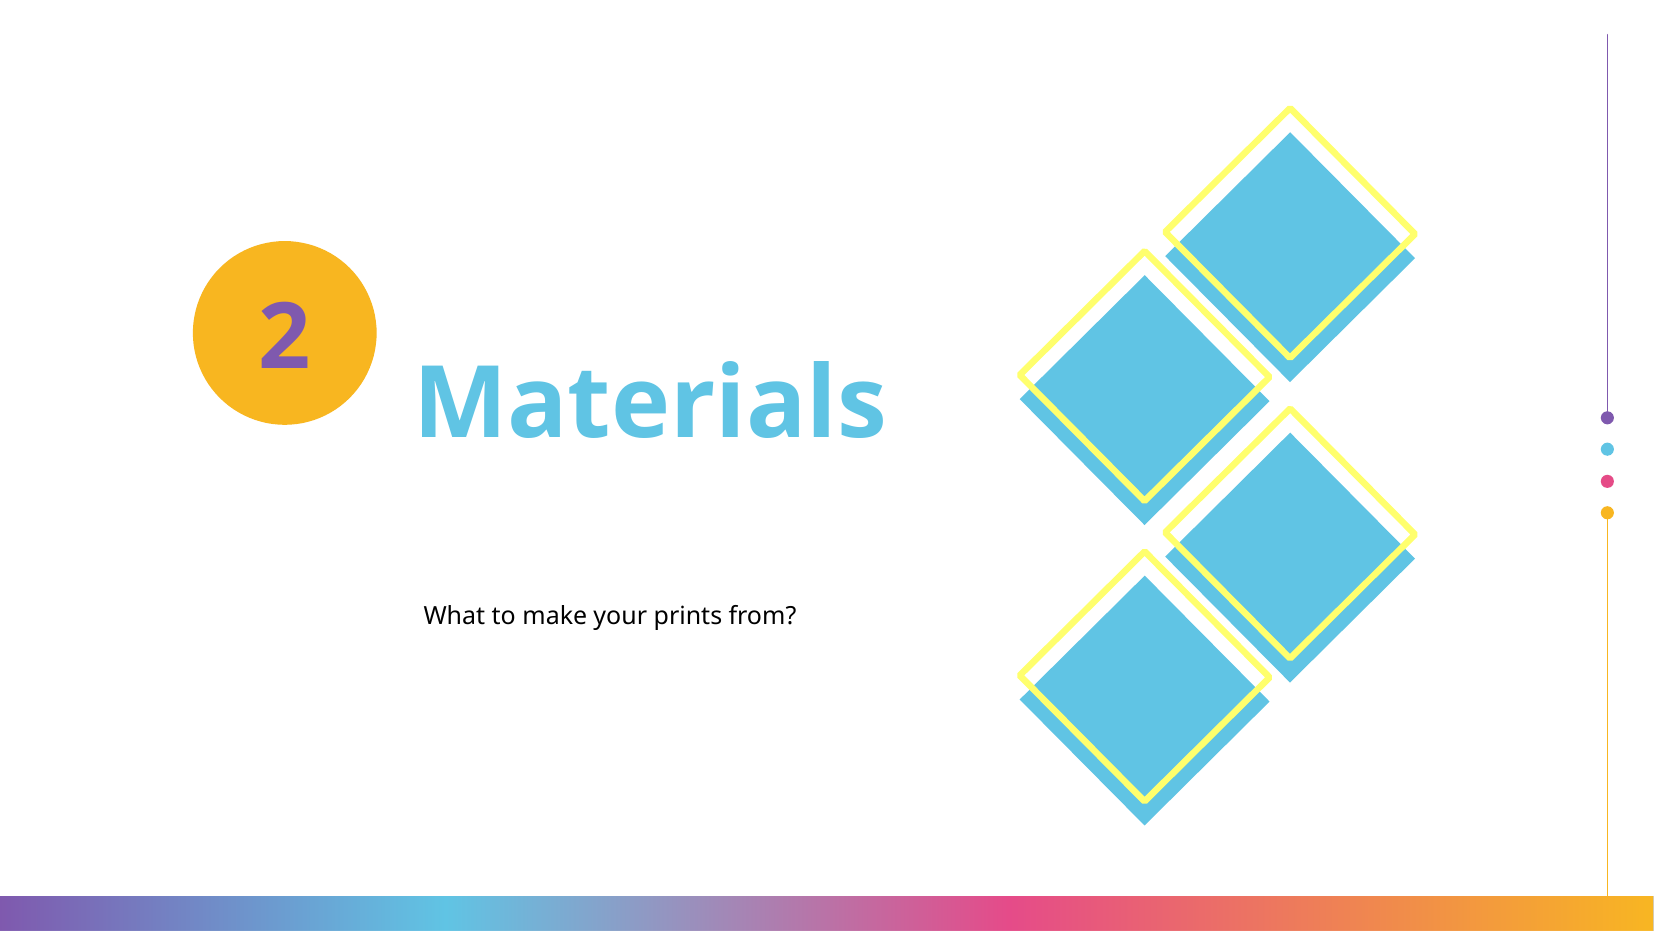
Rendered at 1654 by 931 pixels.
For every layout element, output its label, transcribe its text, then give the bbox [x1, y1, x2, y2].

picture [0, 896, 1654, 931]
text_box 2 [192, 241, 377, 425]
title Materials [413, 253, 1052, 544]
title What to make your prints from? [423, 526, 910, 703]
